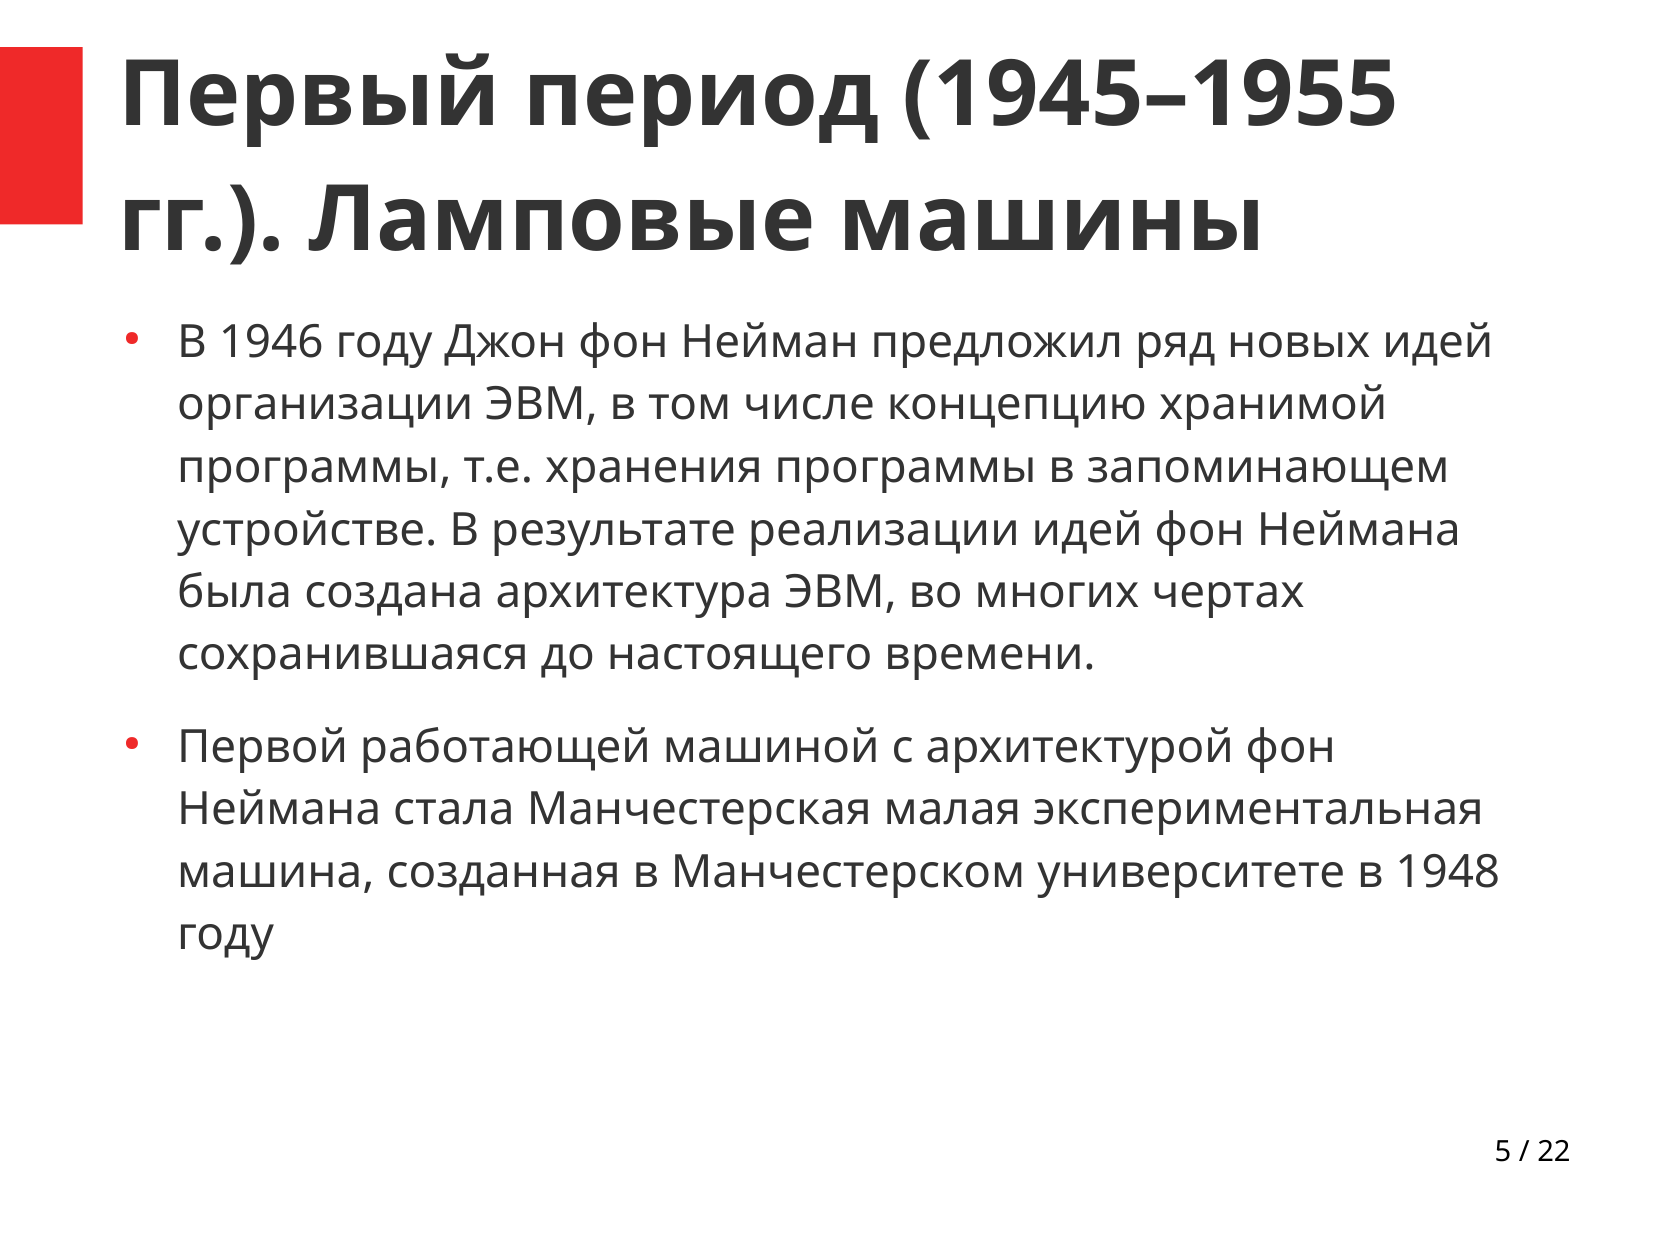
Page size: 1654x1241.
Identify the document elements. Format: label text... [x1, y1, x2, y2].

title Первый период (1945–1955 гг.). Ламповые машины [118, 27, 1571, 278]
list В 1946 году Джон фон Нейман предложил ряд новых идей организации ЭВМ, в том числе концепцию хранимой программы, т.е. хранения программы в запоминающем устройстве. В результате реализации идей фон Неймана была создана архитектура ЭВМ, во многих чертах сохранившаяся до настоящего времени. Первой работающей машиной с архитектурой фон Неймана стала Манчестерская малая экспериментальная машина, созданная в Манчестерском университете в 1948 году [106, 308, 1524, 1028]
